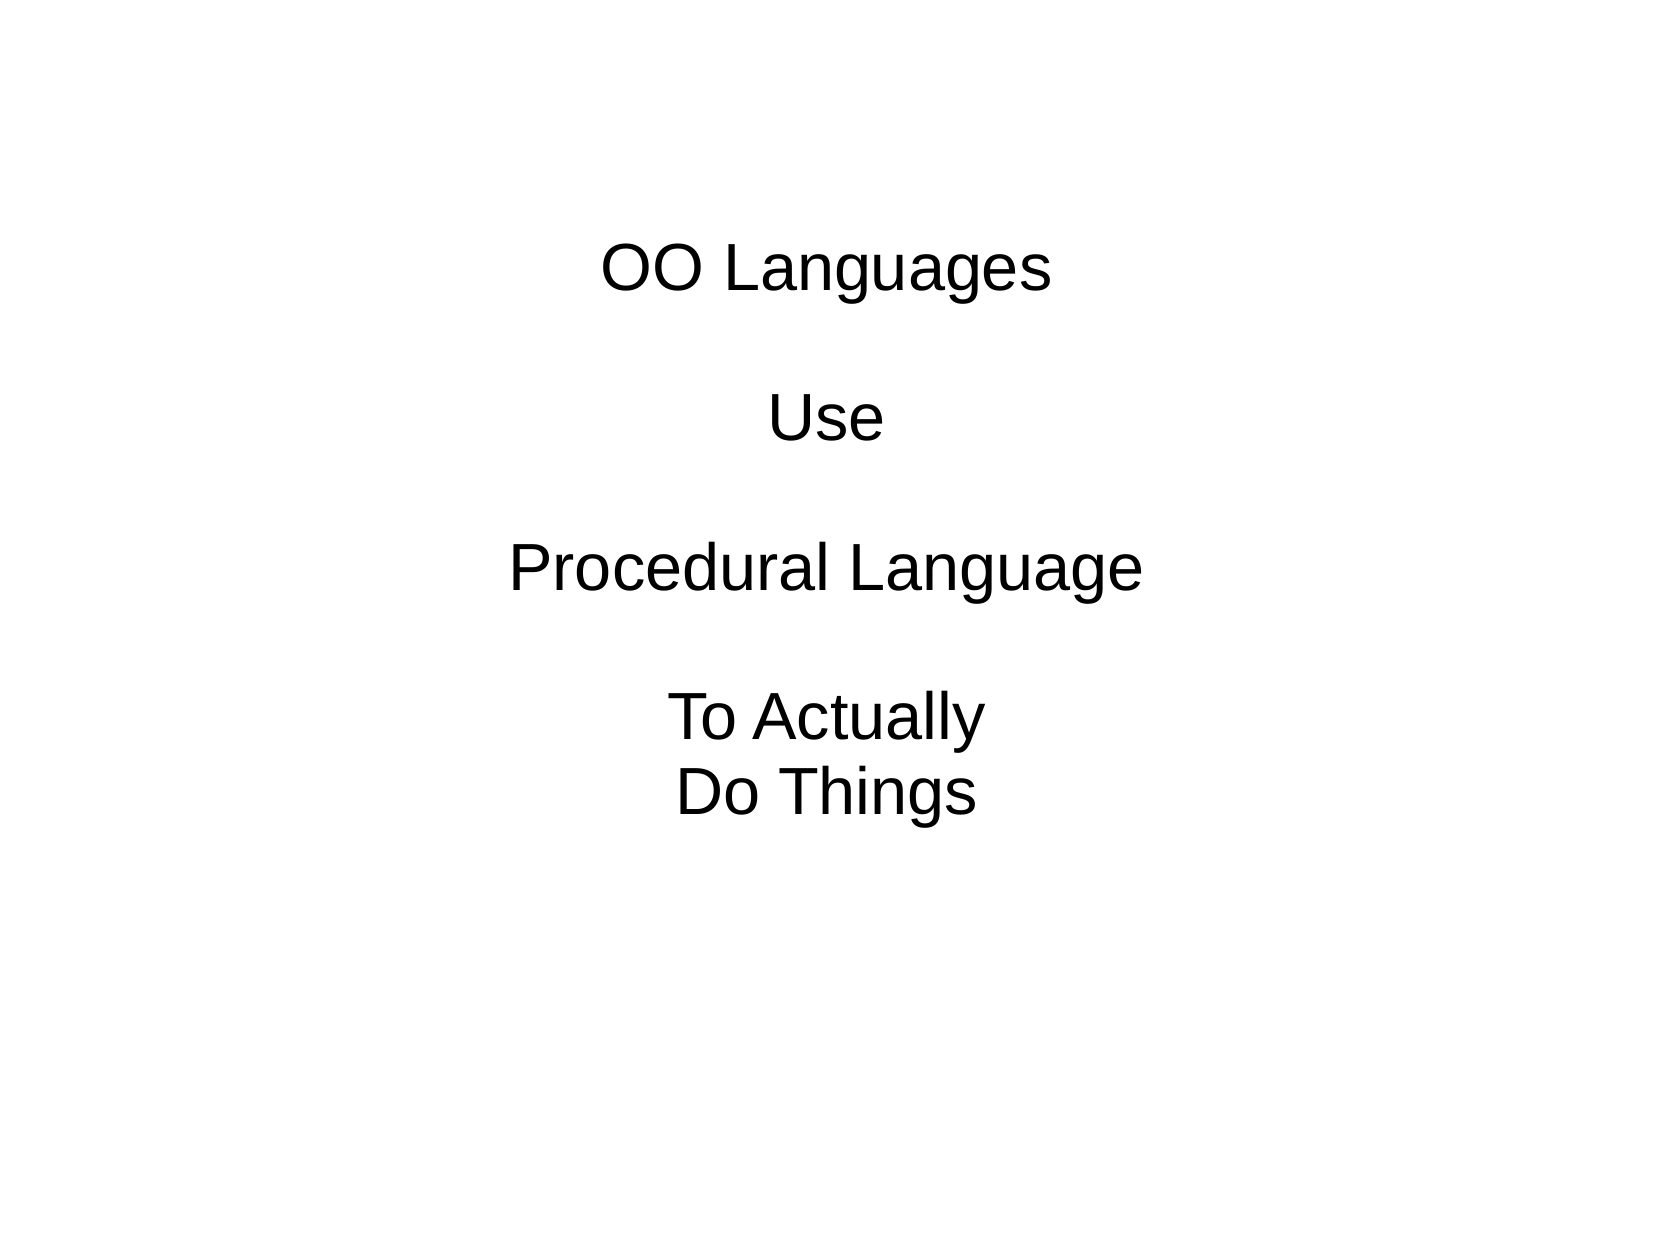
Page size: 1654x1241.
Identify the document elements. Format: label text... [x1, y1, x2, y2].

subtitle OO Languages Use Procedural Language To Actually Do Things [82, 49, 1571, 1010]
